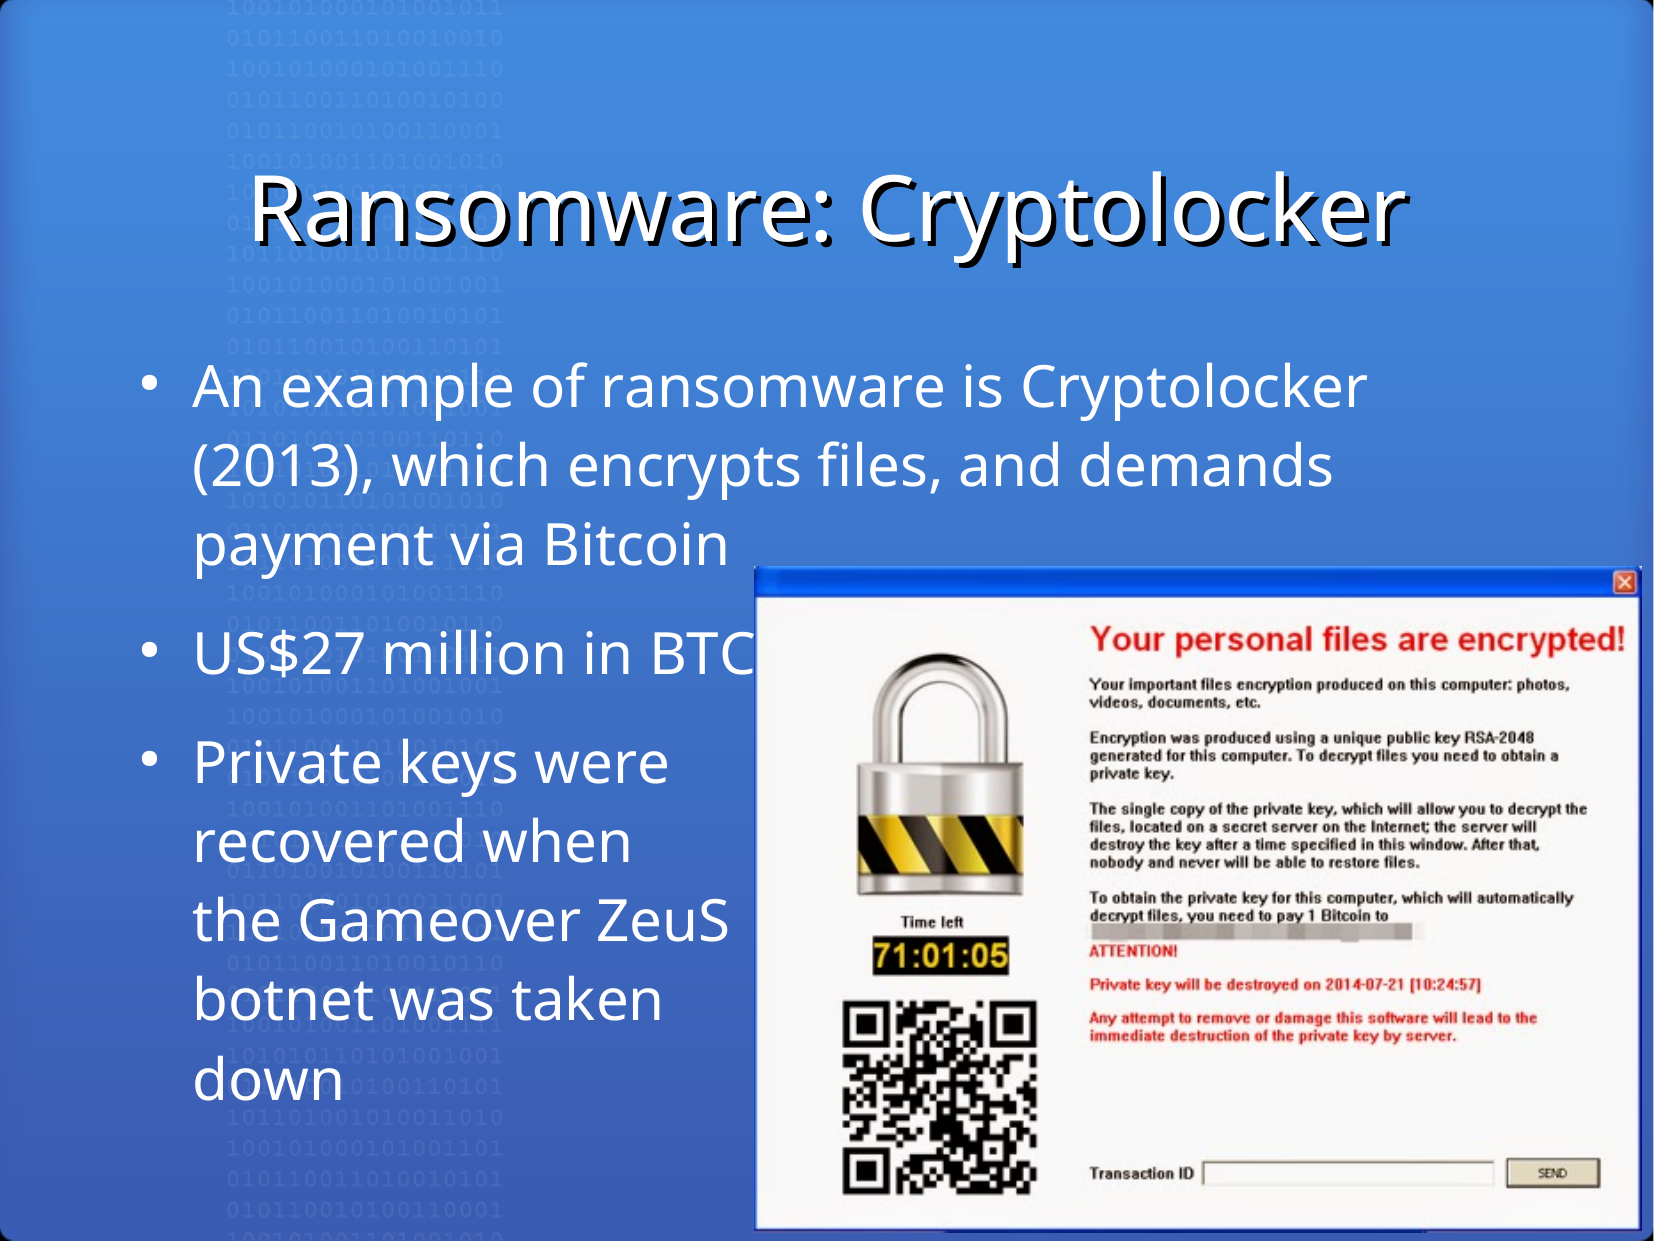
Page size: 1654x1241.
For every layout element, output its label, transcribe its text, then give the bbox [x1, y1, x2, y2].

list An example of ransomware is Cryptolocker (2013), which encrypts files, and demands payment via Bitcoin US$27 million in BTC Private keys were recovered when the Gameover ZeuS botnet was taken down [121, 344, 1534, 1127]
picture [0, 0, 1654, 1241]
title Ransomware: Cryptolocker [121, 102, 1534, 310]
